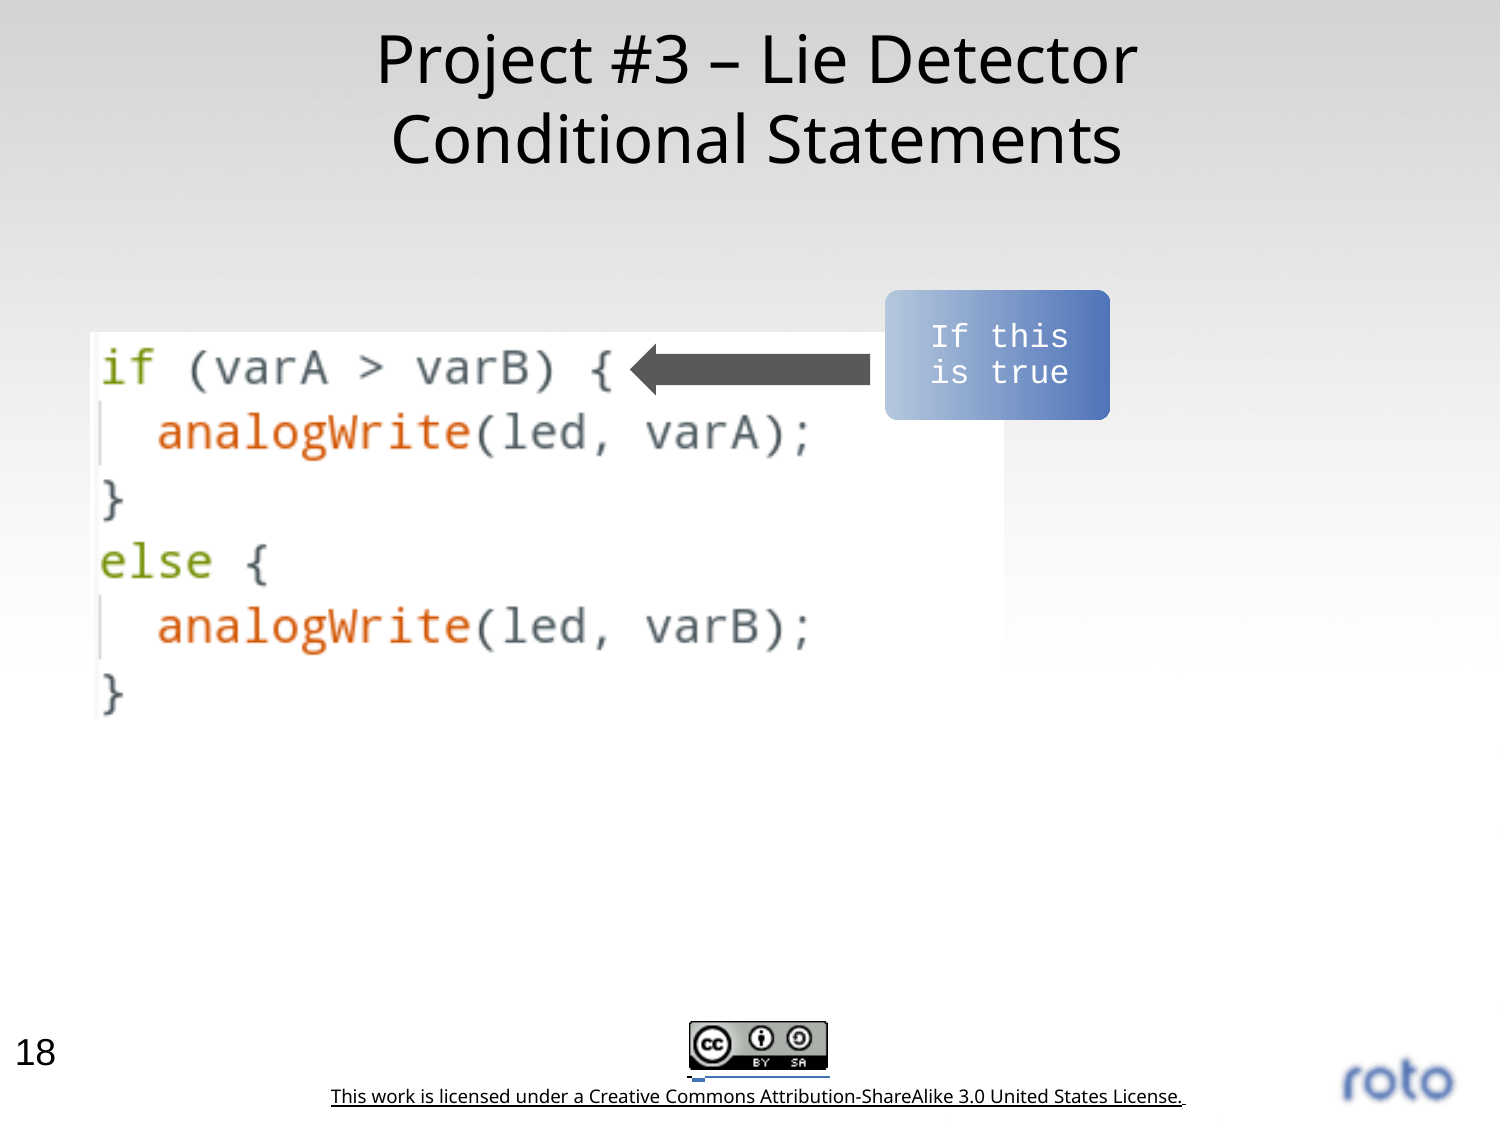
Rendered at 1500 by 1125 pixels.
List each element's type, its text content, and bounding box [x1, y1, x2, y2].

title Project #3 – Lie Detector Conditional Statements [75, 2, 1441, 191]
text_box If this is true [885, 290, 1111, 421]
picture [0, 0, 1500, 1125]
text_box [629, 343, 871, 396]
